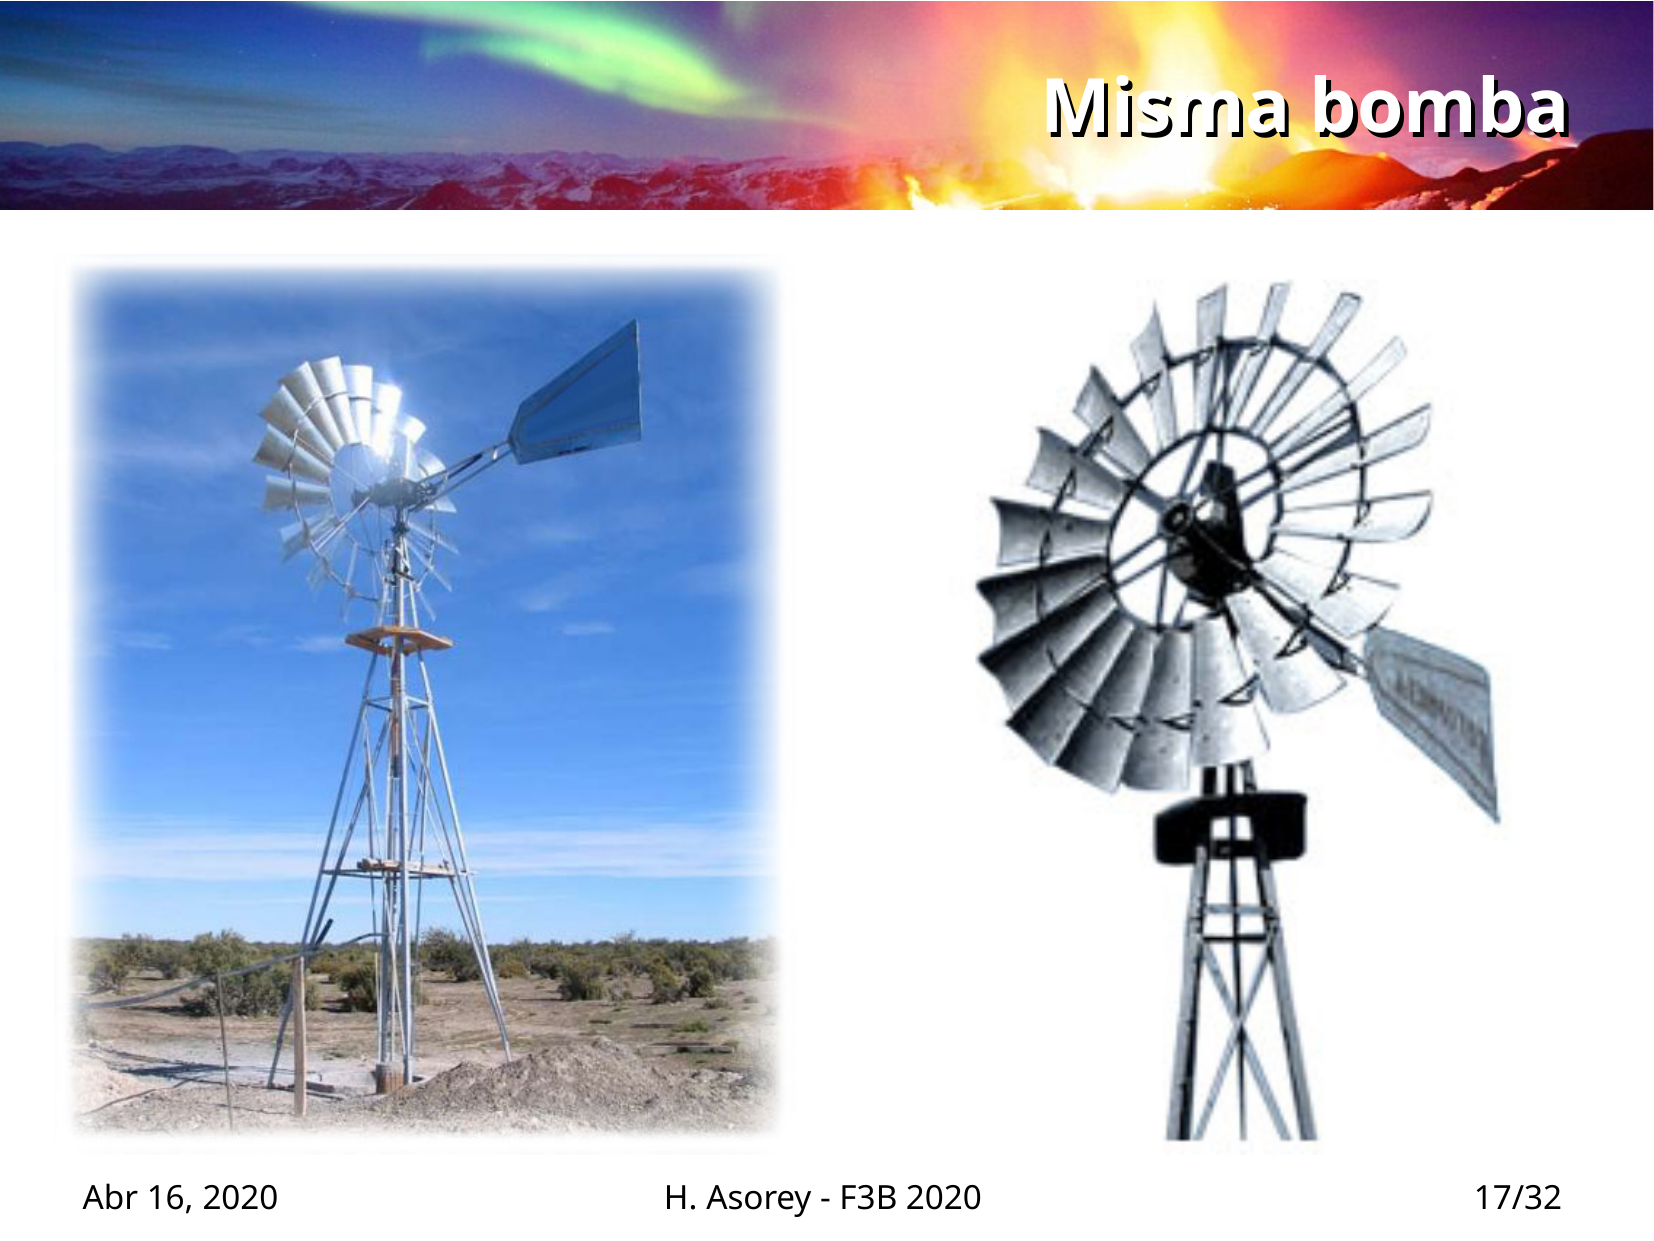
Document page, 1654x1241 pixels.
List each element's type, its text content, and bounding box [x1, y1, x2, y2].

picture [924, 254, 1525, 1156]
picture [54, 254, 797, 1156]
title Misma bomba [45, 15, 1606, 191]
picture [0, 1, 1654, 210]
